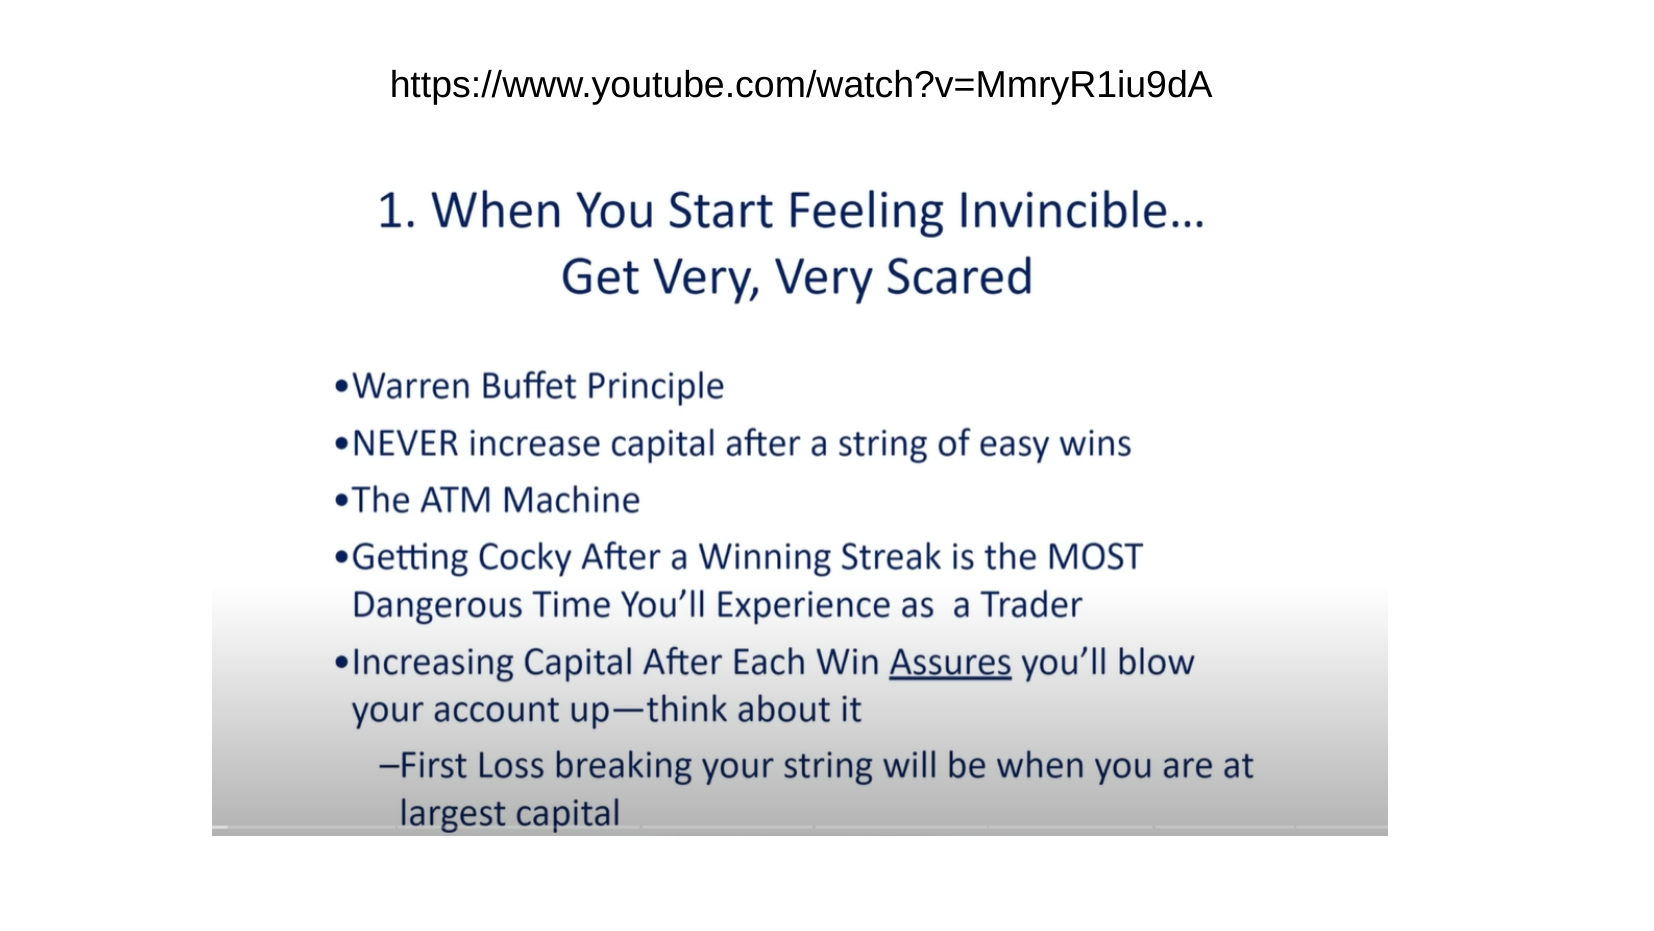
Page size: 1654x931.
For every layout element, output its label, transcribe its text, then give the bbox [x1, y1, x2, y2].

picture [212, 149, 1388, 836]
text_box https://www.youtube.com/watch?v=MmryR1iu9dA [375, 55, 1229, 113]
